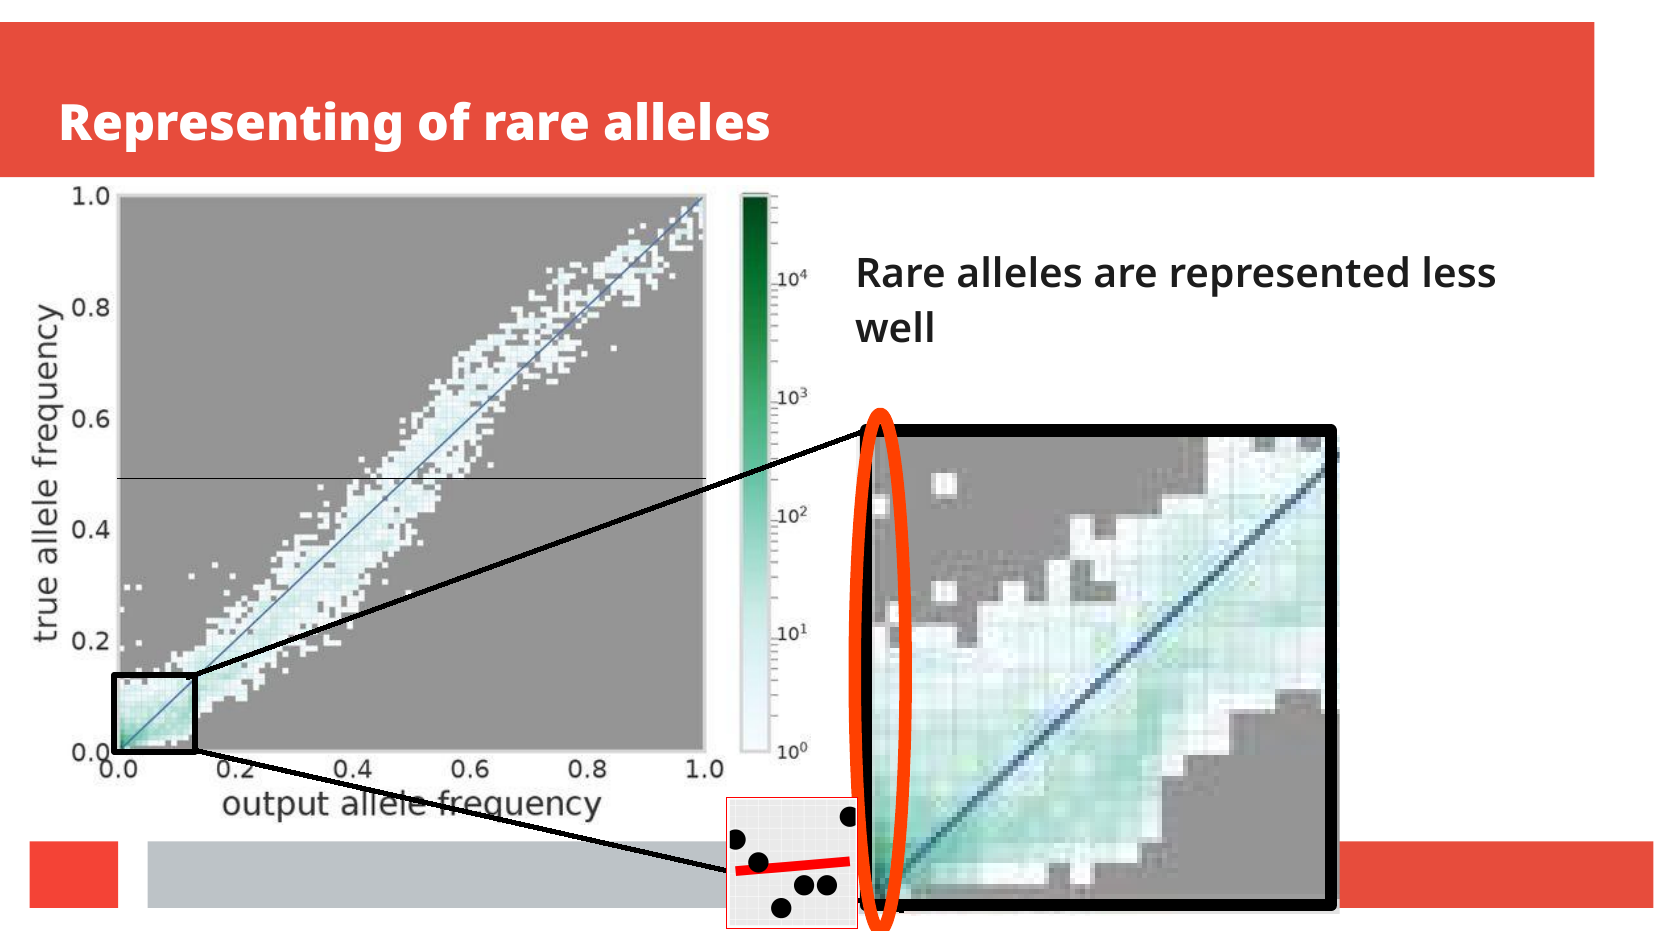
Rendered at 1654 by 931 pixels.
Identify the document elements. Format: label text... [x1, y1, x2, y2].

picture [872, 437, 899, 899]
picture [30, 185, 811, 826]
picture [198, 453, 865, 929]
title Representing of rare alleles [59, 44, 1595, 156]
text_box [876, 902, 884, 909]
text_box [185, 428, 865, 680]
text_box [192, 747, 726, 873]
text_box [897, 907, 904, 913]
picture [896, 435, 1340, 916]
picture [856, 436, 860, 479]
list Rare alleles are represented less well [855, 243, 1589, 361]
picture [898, 437, 1325, 899]
picture [117, 678, 192, 749]
